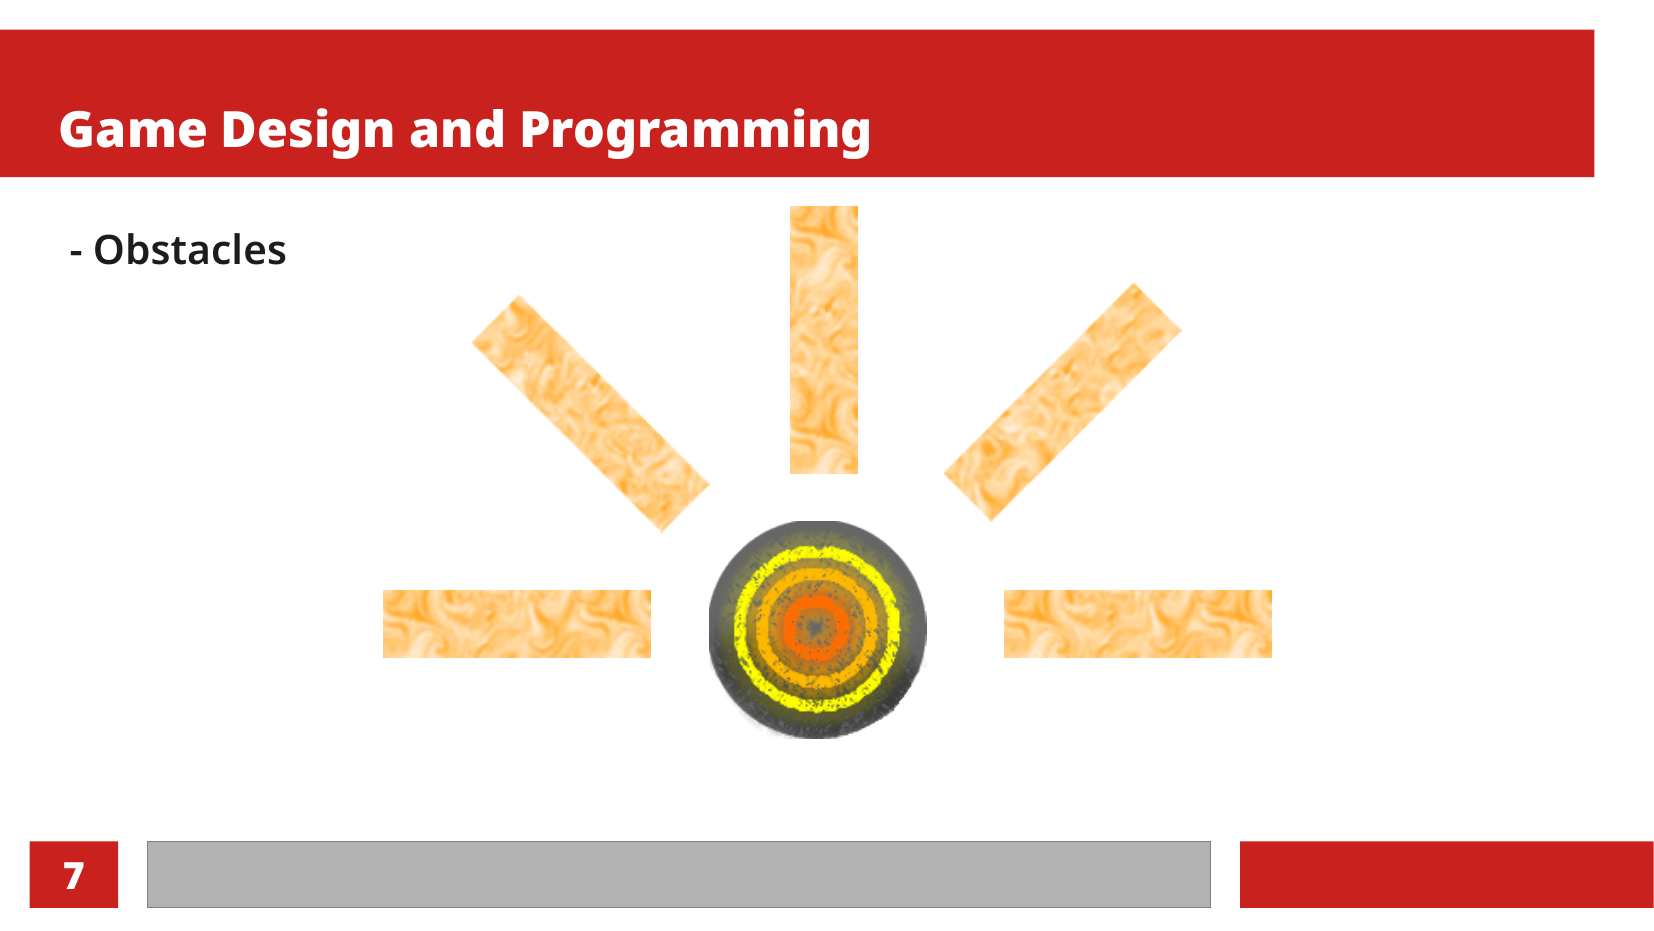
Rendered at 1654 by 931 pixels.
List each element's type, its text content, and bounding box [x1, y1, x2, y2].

picture [472, 295, 927, 739]
picture [790, 206, 858, 474]
picture [944, 283, 1182, 522]
list - Obstacles [59, 221, 1565, 798]
title Game Design and Programming [59, 44, 1595, 163]
picture [383, 590, 651, 658]
picture [1004, 590, 1272, 658]
